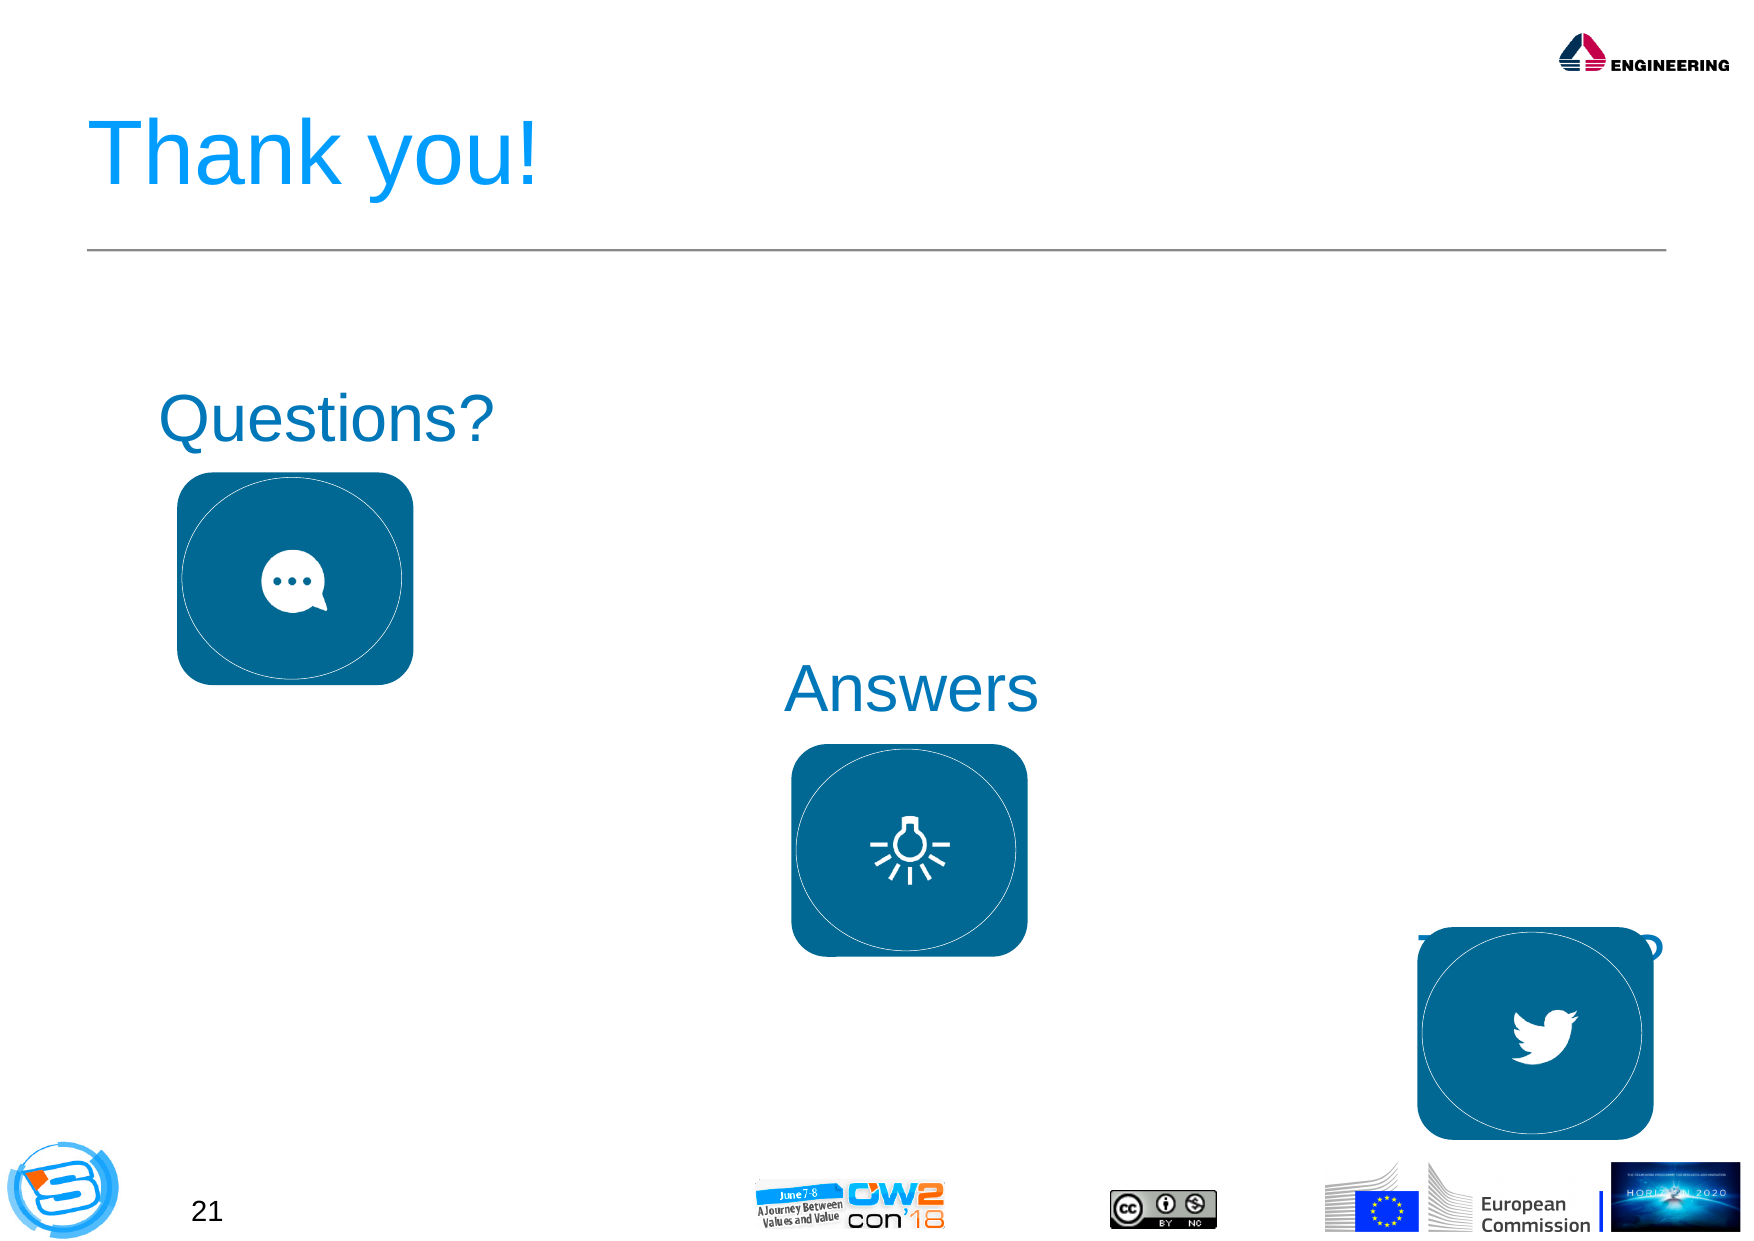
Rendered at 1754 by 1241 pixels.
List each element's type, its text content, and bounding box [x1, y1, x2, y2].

picture [921, 864, 931, 879]
text_box [791, 744, 1028, 957]
picture [890, 864, 899, 879]
picture [1325, 1162, 1603, 1232]
title Thank you! [87, 49, 1667, 257]
text_box [177, 472, 414, 686]
picture [755, 1179, 945, 1229]
picture [1514, 1010, 1576, 1064]
picture [4, 1139, 122, 1241]
picture [894, 816, 926, 861]
picture [930, 855, 944, 865]
text_box [1417, 927, 1654, 1140]
picture [876, 855, 890, 865]
picture [1559, 33, 1729, 71]
picture [1110, 1190, 1217, 1229]
picture [262, 550, 326, 612]
picture [1611, 1162, 1741, 1232]
list Questions? Answers Tweets? [87, 290, 1667, 1010]
picture [908, 867, 912, 884]
